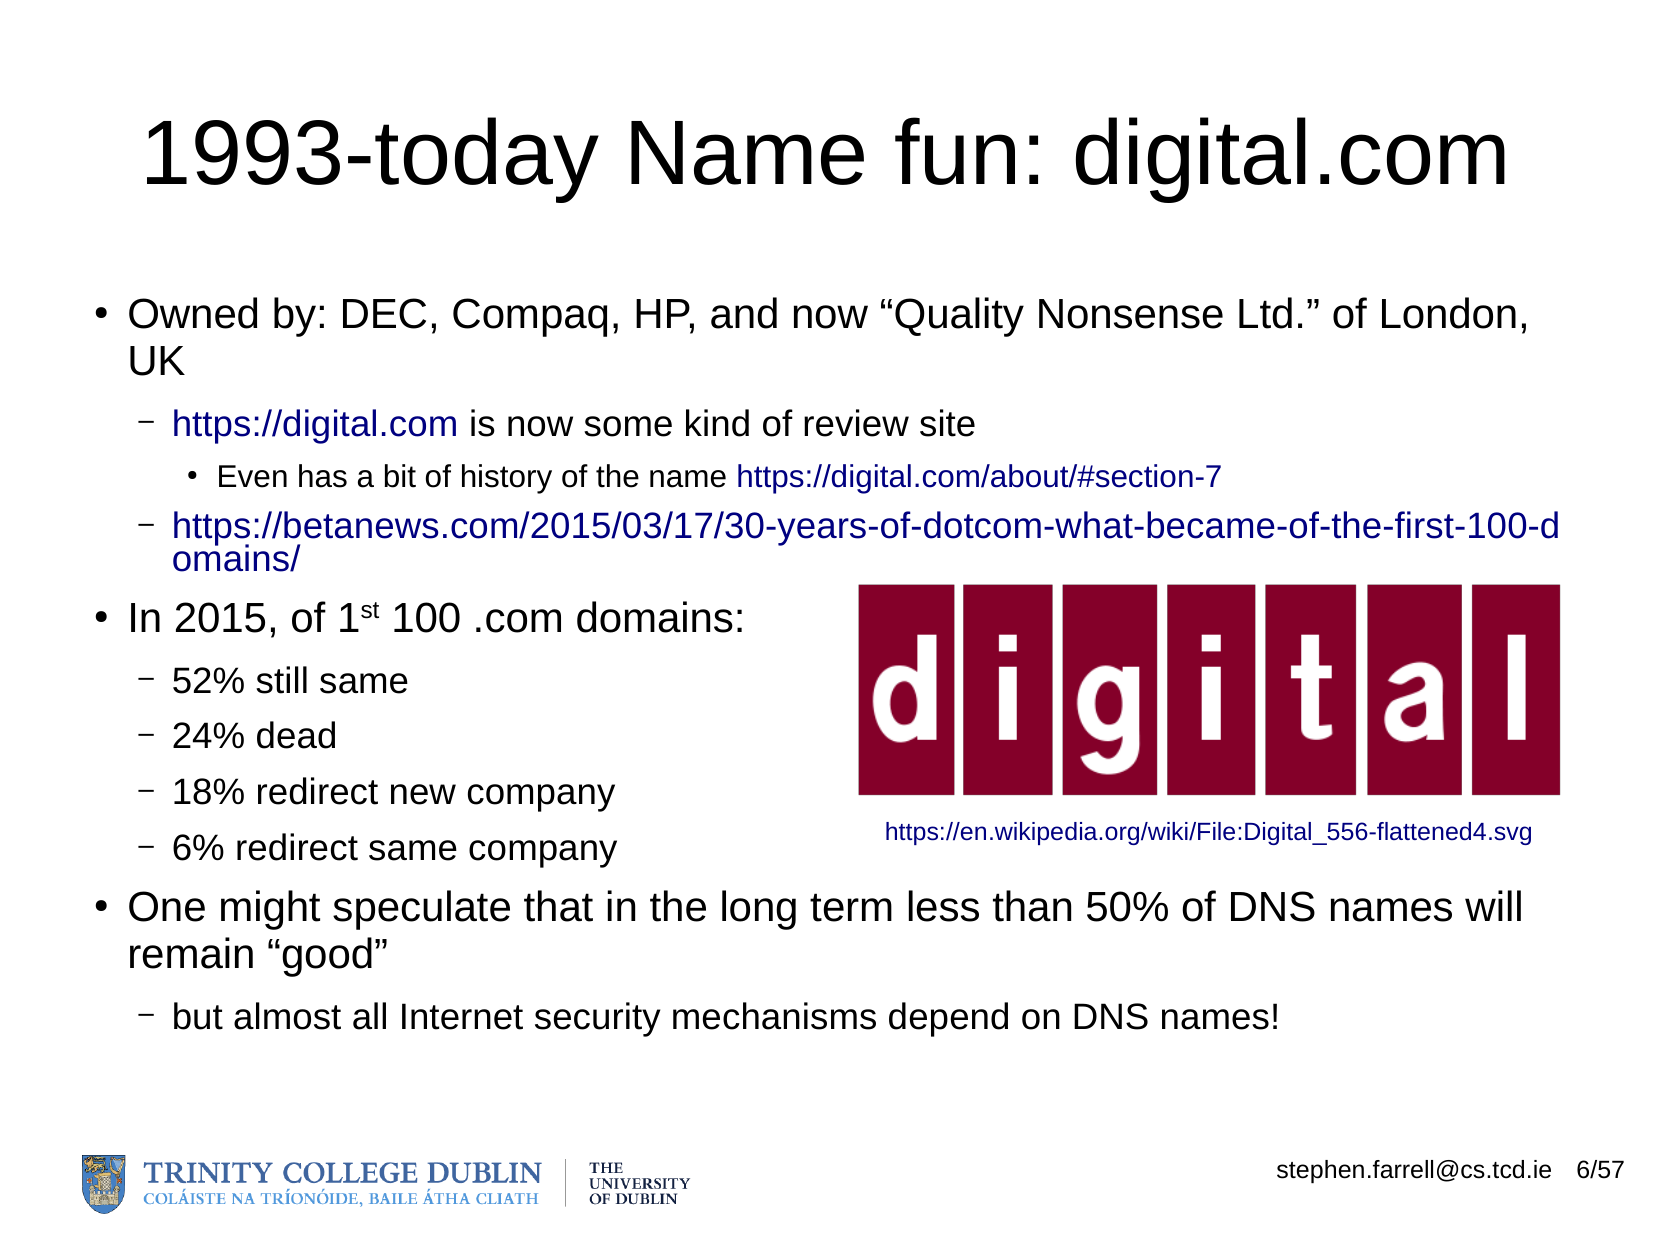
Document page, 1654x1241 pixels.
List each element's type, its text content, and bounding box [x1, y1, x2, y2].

title 1993-today Name fun: digital.com [82, 49, 1571, 257]
list Owned by: DEC, Compaq, HP, and now “Quality Nonsense Ltd.” of London, UK https://digital.com is now some kind of review site Even has a bit of history of the name https://digital.com/about/#section-7 https://betanews.com/2015/03/17/30-years-of-dotcom-what-became-of-the-first-100-domains/ In 2015, of 1st 100 .com domains: 52% still same 24% dead 18% redirect new company 6% redirect same company One might speculate that in the long term less than 50% of DNS names will remain “good” but almost all Internet security mechanisms depend on DNS names! [82, 290, 1571, 1010]
picture [855, 581, 1564, 799]
picture [82, 1155, 694, 1214]
